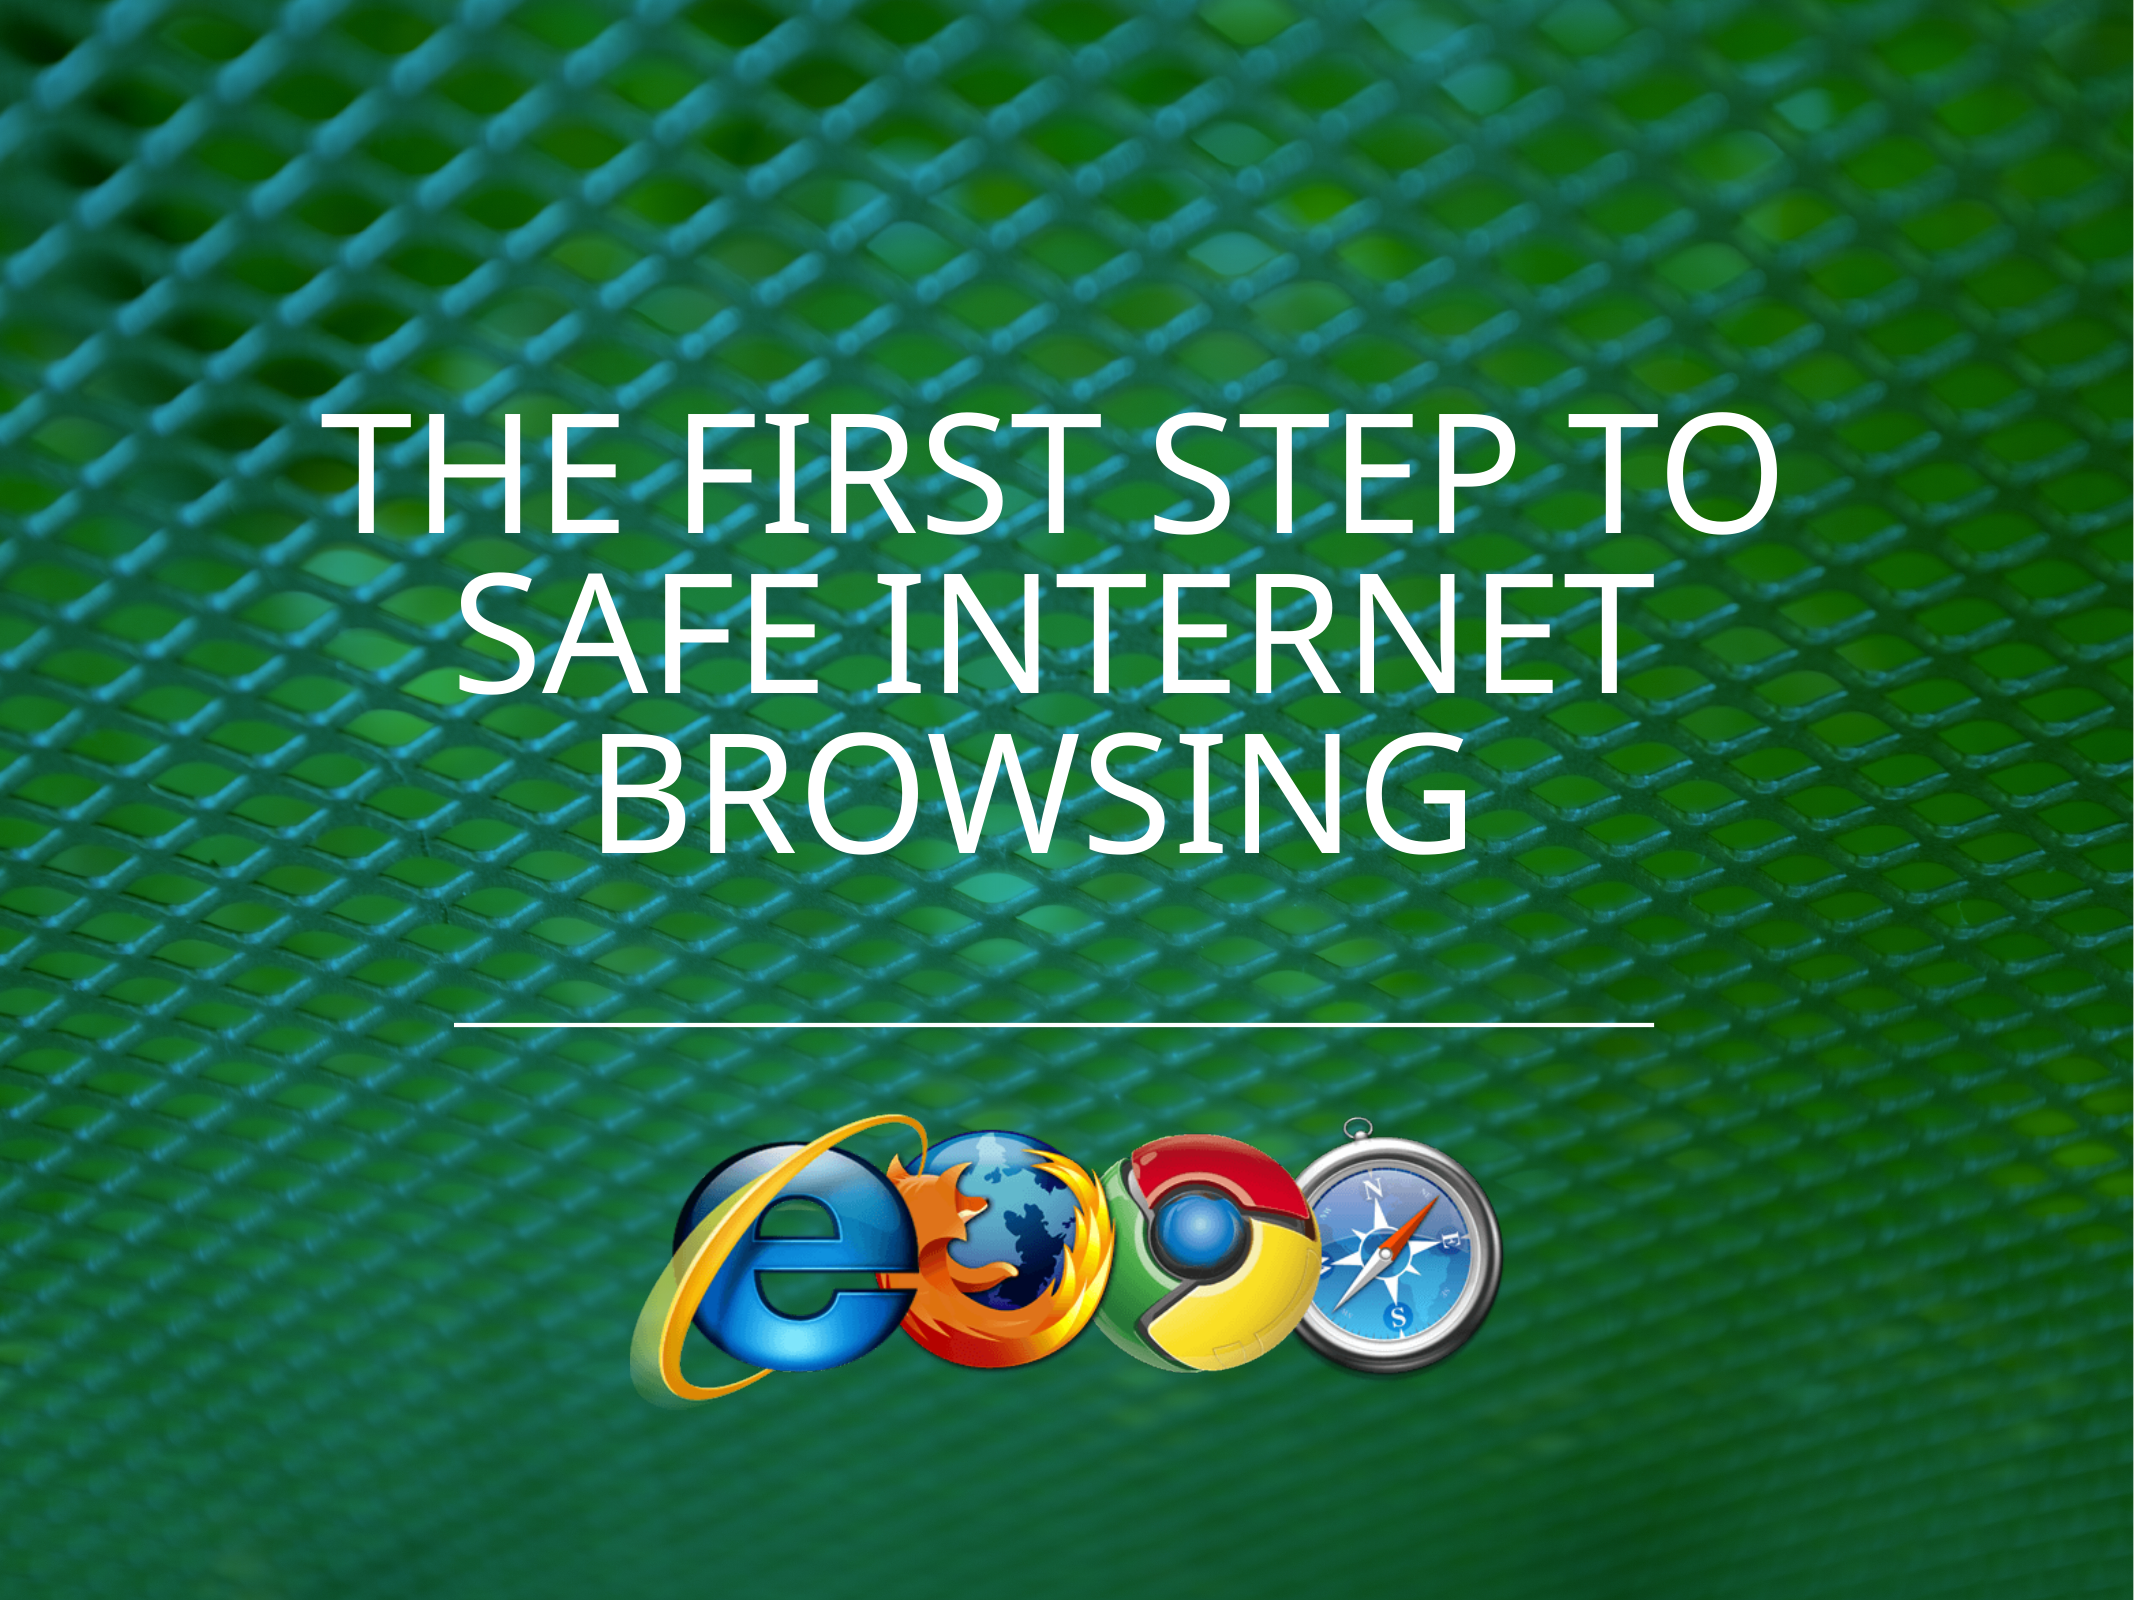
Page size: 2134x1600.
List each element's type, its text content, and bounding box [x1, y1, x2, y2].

picture [0, 0, 2134, 1600]
text_box THE FIRST STEP TO SAFE INTERNET BROWSING [116, 399, 1992, 891]
